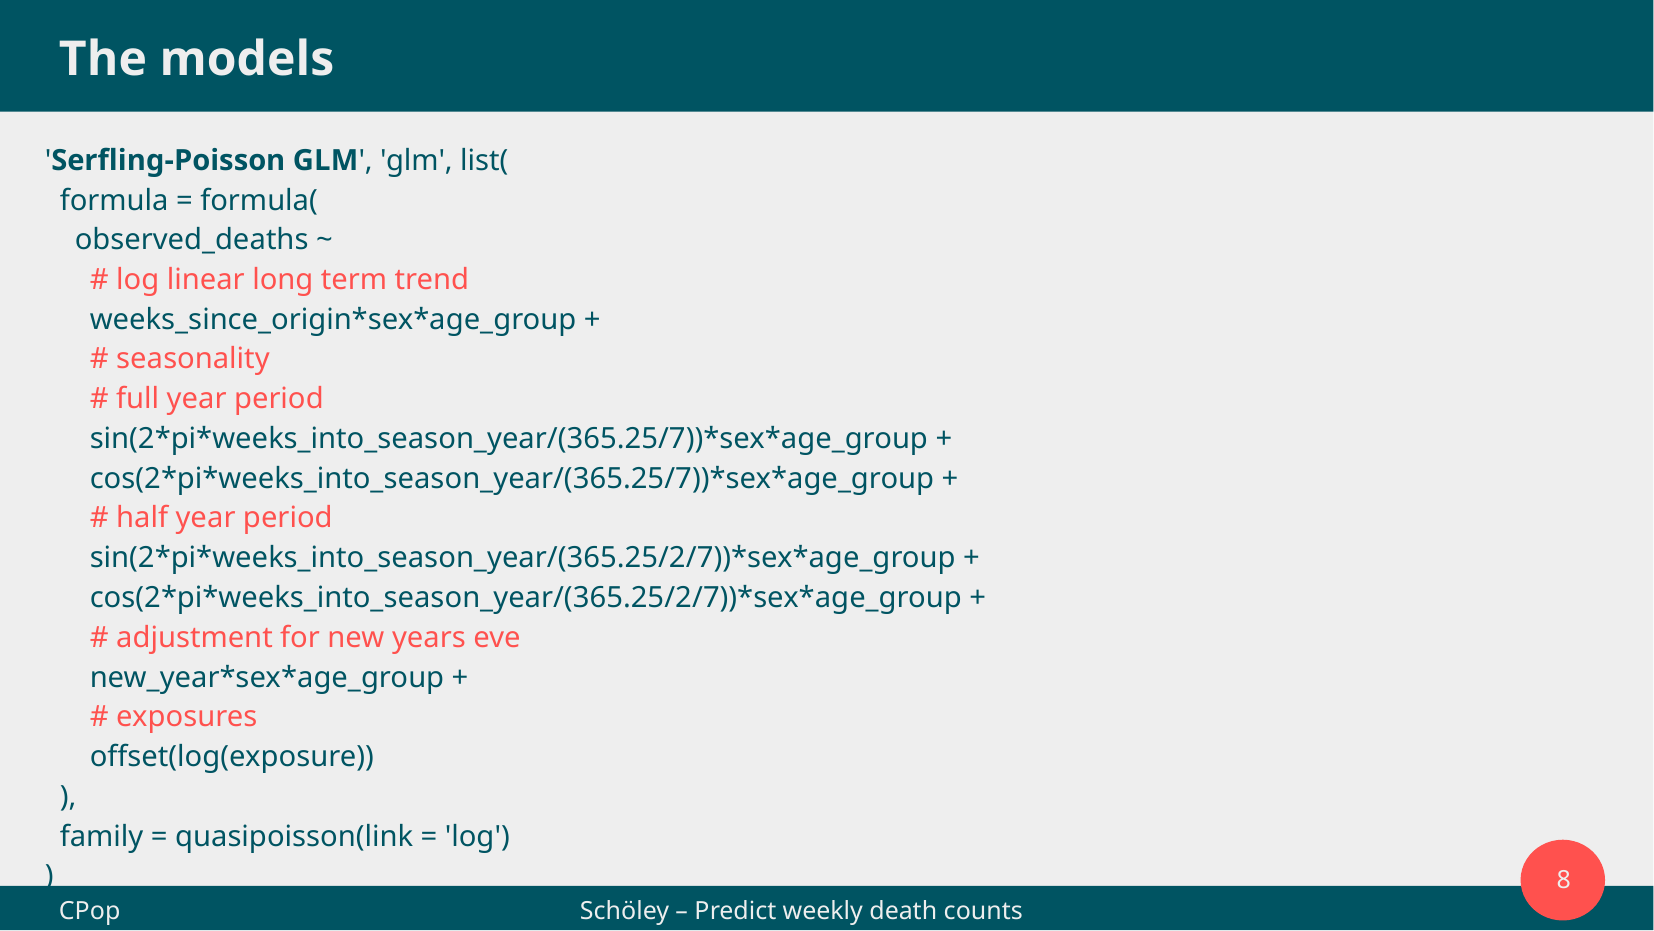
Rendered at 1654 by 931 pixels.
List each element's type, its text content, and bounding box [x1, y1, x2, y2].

text_box 'Serfling-Poisson GLM', 'glm', list( formula = formula( observed_deaths ~ # log linear long term trend weeks_since_origin*sex*age_group + # seasonality # full year period sin(2*pi*weeks_into_season_year/(365.25/7))*sex*age_group + cos(2*pi*weeks_into_season_year/(365.25/7))*sex*age_group + # half year period sin(2*pi*weeks_into_season_year/(365.25/2/7))*sex*age_group + cos(2*pi*weeks_into_season_year/(365.25/2/7))*sex*age_group + # adjustment for new years eve new_year*sex*age_group + # exposures offset(log(exposure)) ), family = quasipoisson(link = 'log') ) [0, 131, 1636, 871]
title The models [58, 0, 1595, 116]
